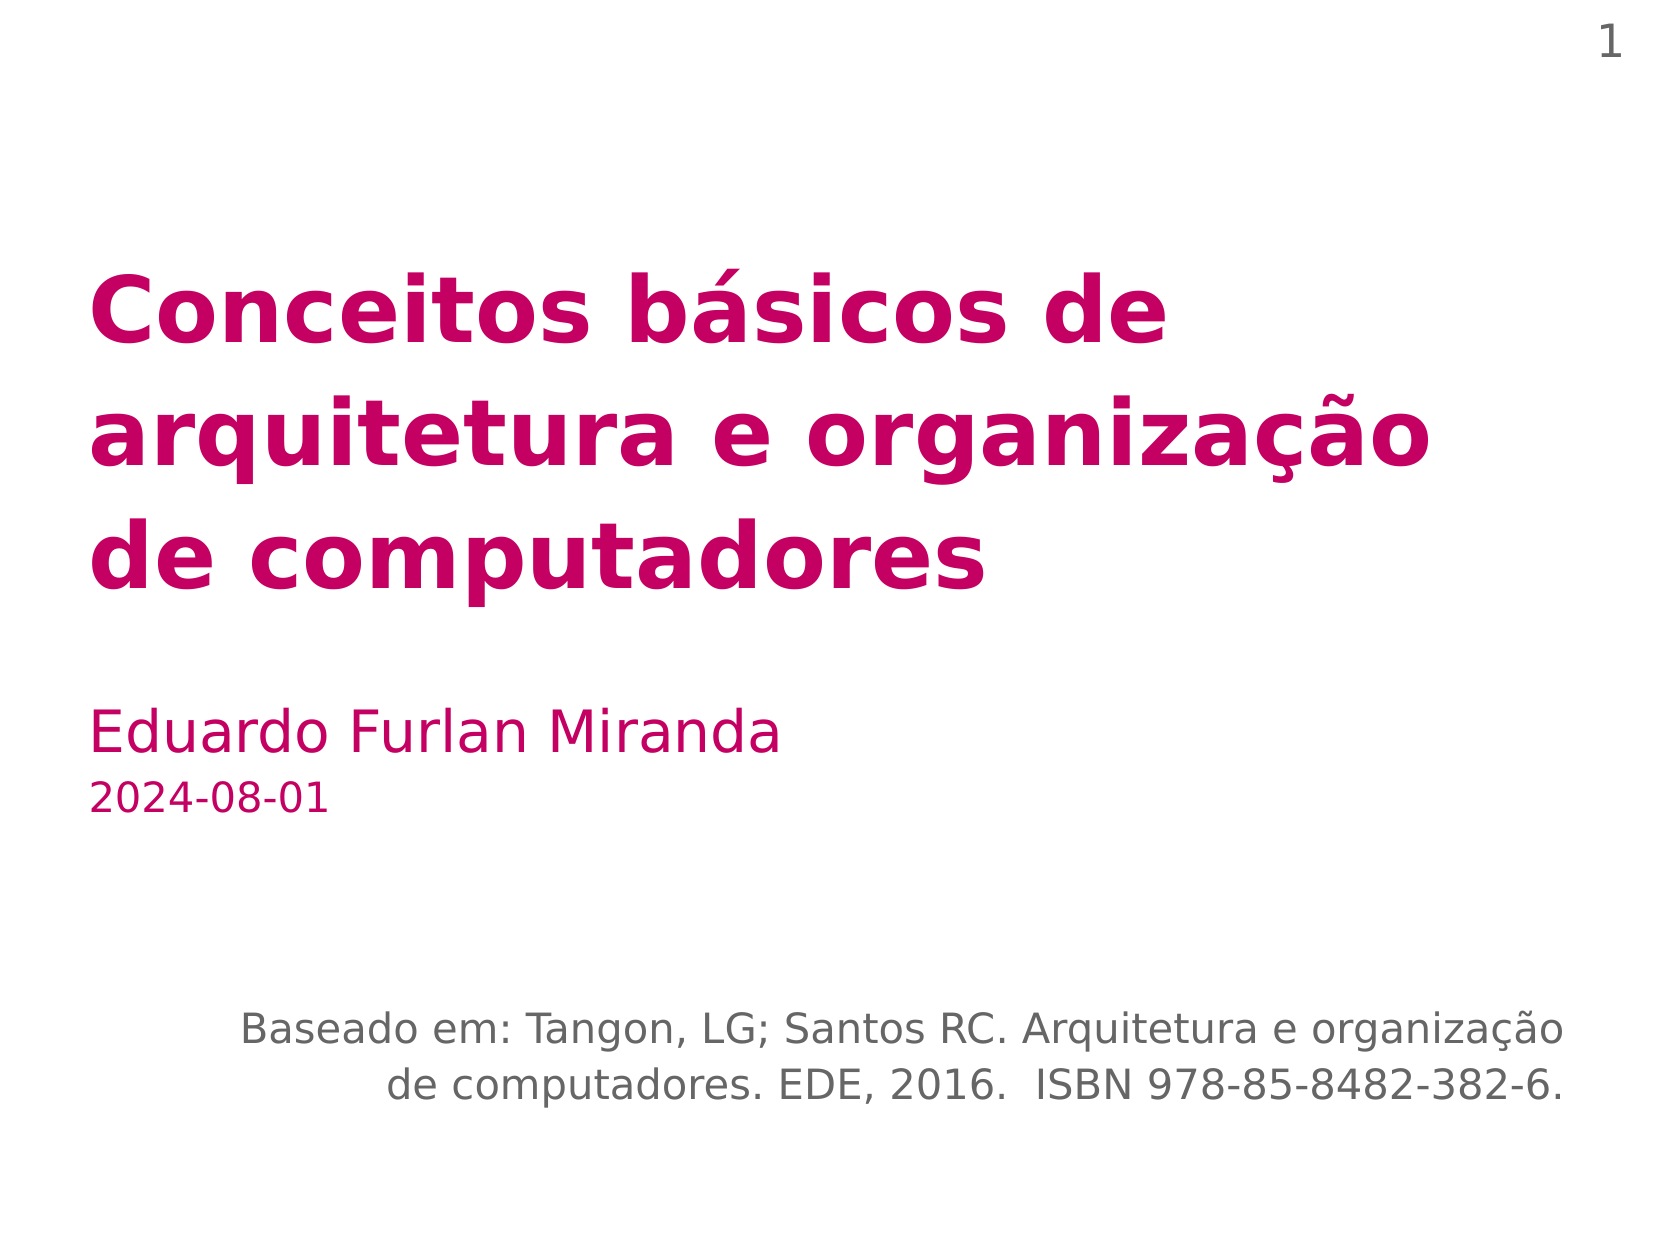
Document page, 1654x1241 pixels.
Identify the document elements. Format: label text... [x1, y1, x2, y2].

title Conceitos básicos de arquitetura e organização de computadores Eduardo Furlan Miranda 2024-08-01 [88, 29, 1565, 1034]
list Baseado em: Tangon, LG; Santos RC. Arquitetura e organização de computadores. EDE, 2016. ISBN 978-85-8482-382-6. [206, 998, 1565, 1211]
